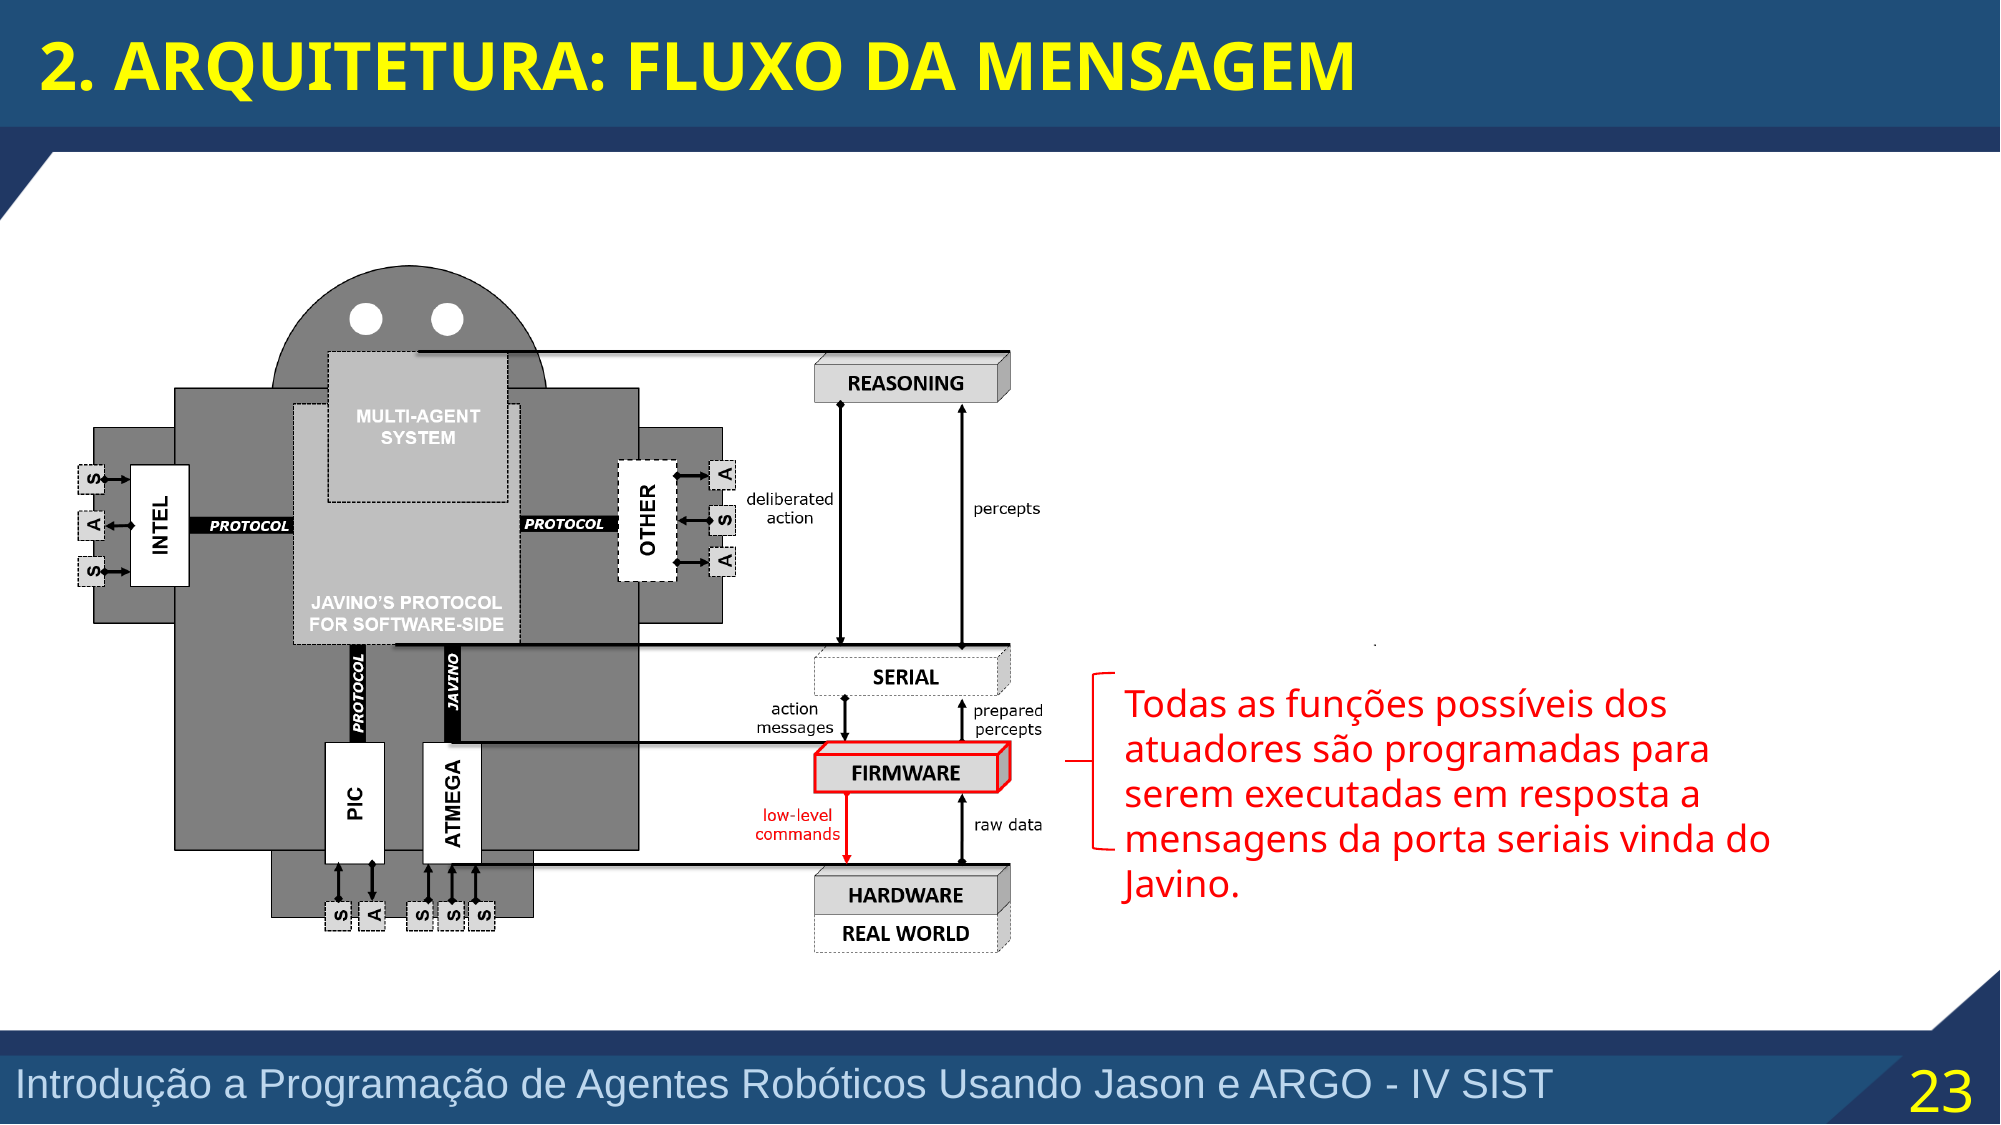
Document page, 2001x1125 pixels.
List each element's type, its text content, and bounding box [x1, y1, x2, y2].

text_box Todas as funções possíveis dos atuadores são programadas para serem executadas em resposta a mensagens da porta seriais vinda do Javino. [1109, 672, 1834, 913]
text_box 2. ARQUITETURA: FLUXO DA MENSAGEM [24, 16, 2000, 192]
picture [0, 0, 2000, 1124]
text_box [1092, 672, 1109, 850]
